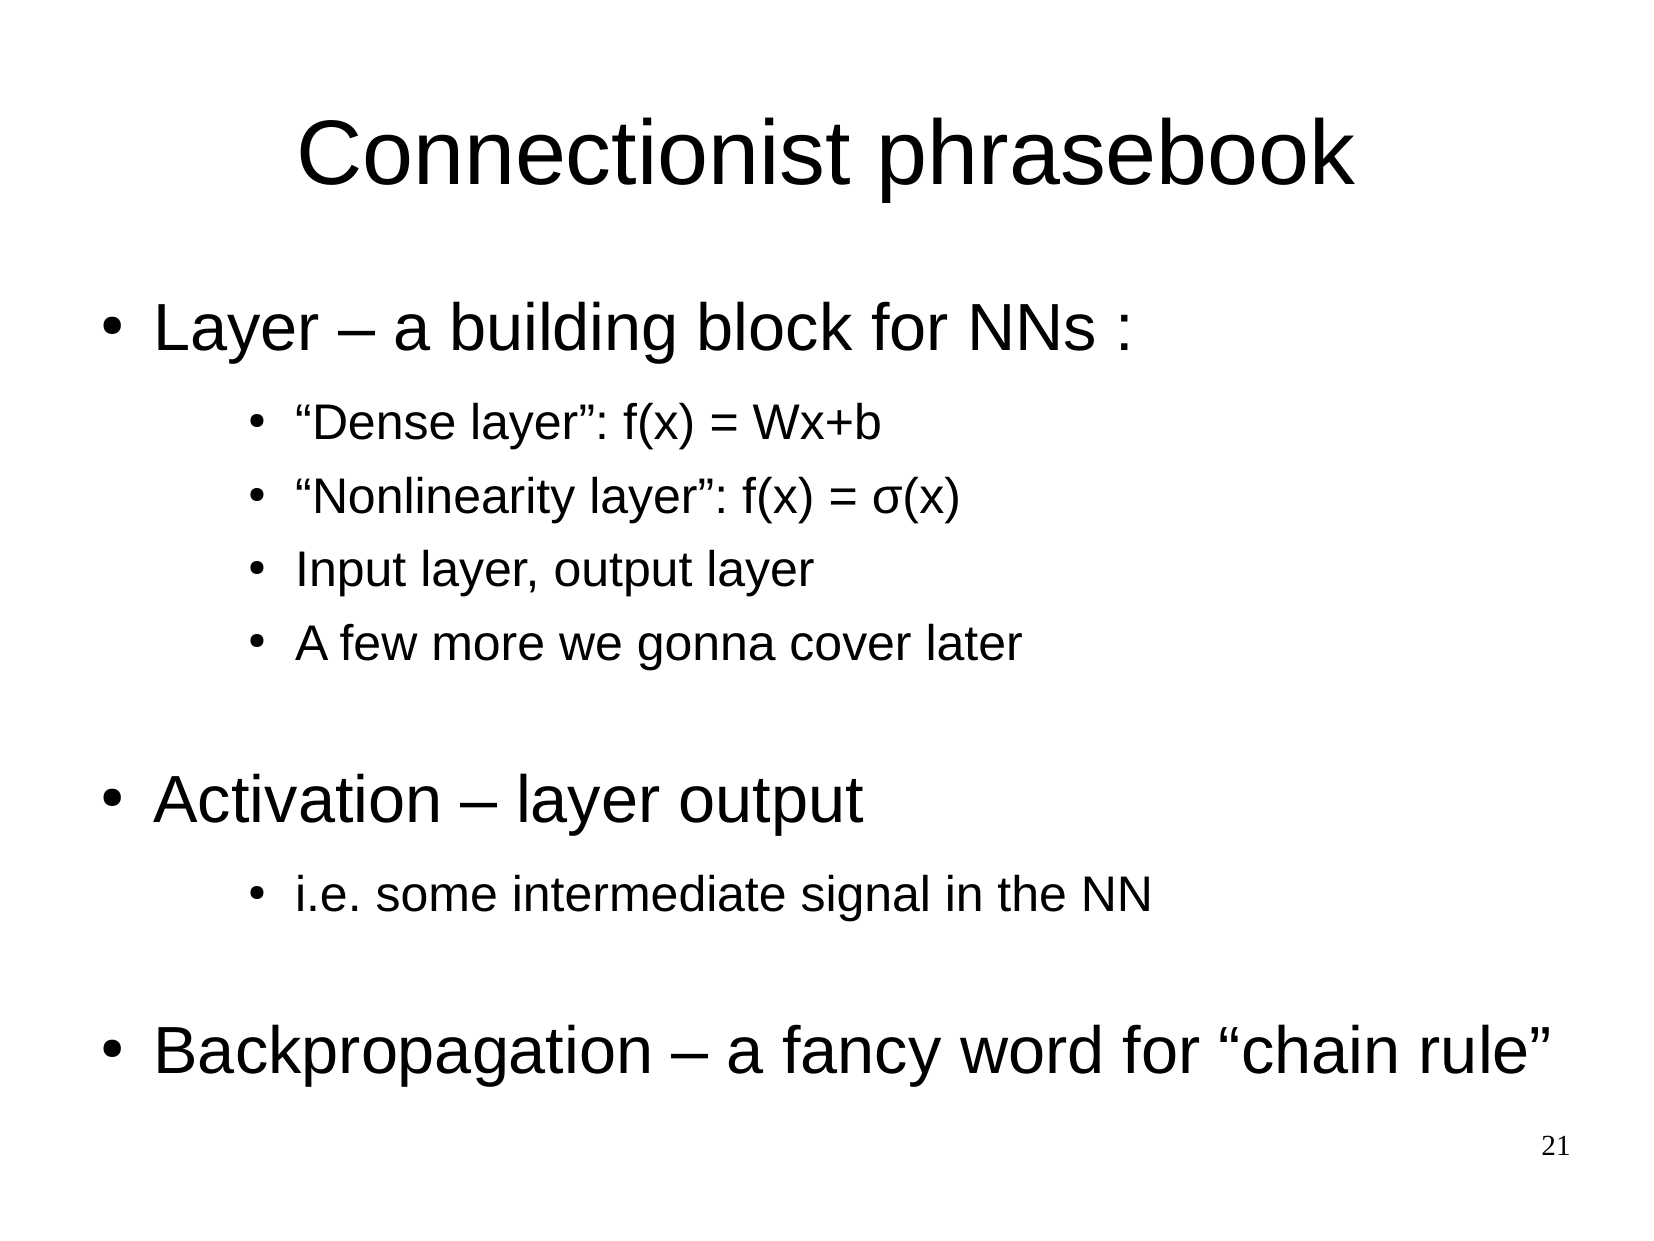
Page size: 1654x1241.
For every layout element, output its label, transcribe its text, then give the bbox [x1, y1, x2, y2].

title Connectionist phrasebook [82, 49, 1571, 257]
list Layer – a building block for NNs : “Dense layer”: f(x) = Wx+b “Nonlinearity layer”: f(x) = σ(x) Input layer, output layer A few more we gonna cover later Activation – layer output i.e. some intermediate signal in the NN Backpropagation – a fancy word for “chain rule” [82, 290, 1571, 1096]
